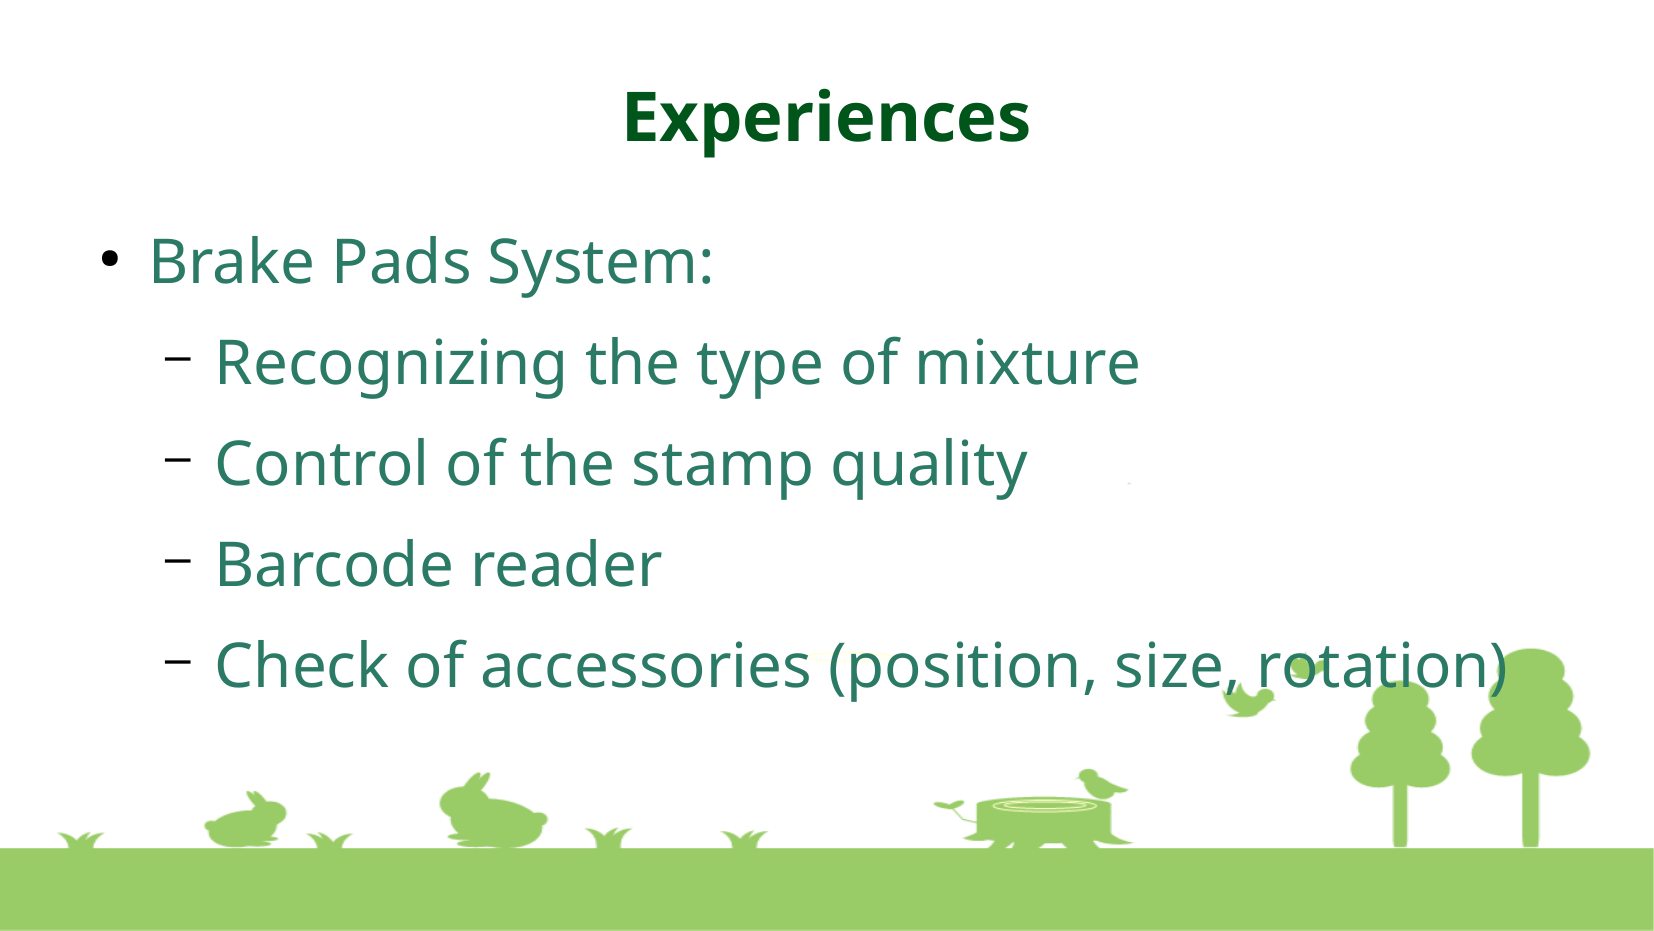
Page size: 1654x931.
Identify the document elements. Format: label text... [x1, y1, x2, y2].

title Experiences [82, 37, 1571, 193]
picture [0, 0, 1654, 931]
list Brake Pads System: Recognizing the type of mixture Control of the stamp quality Barcode reader Check of accessories (position, size, rotation) [82, 217, 1571, 758]
